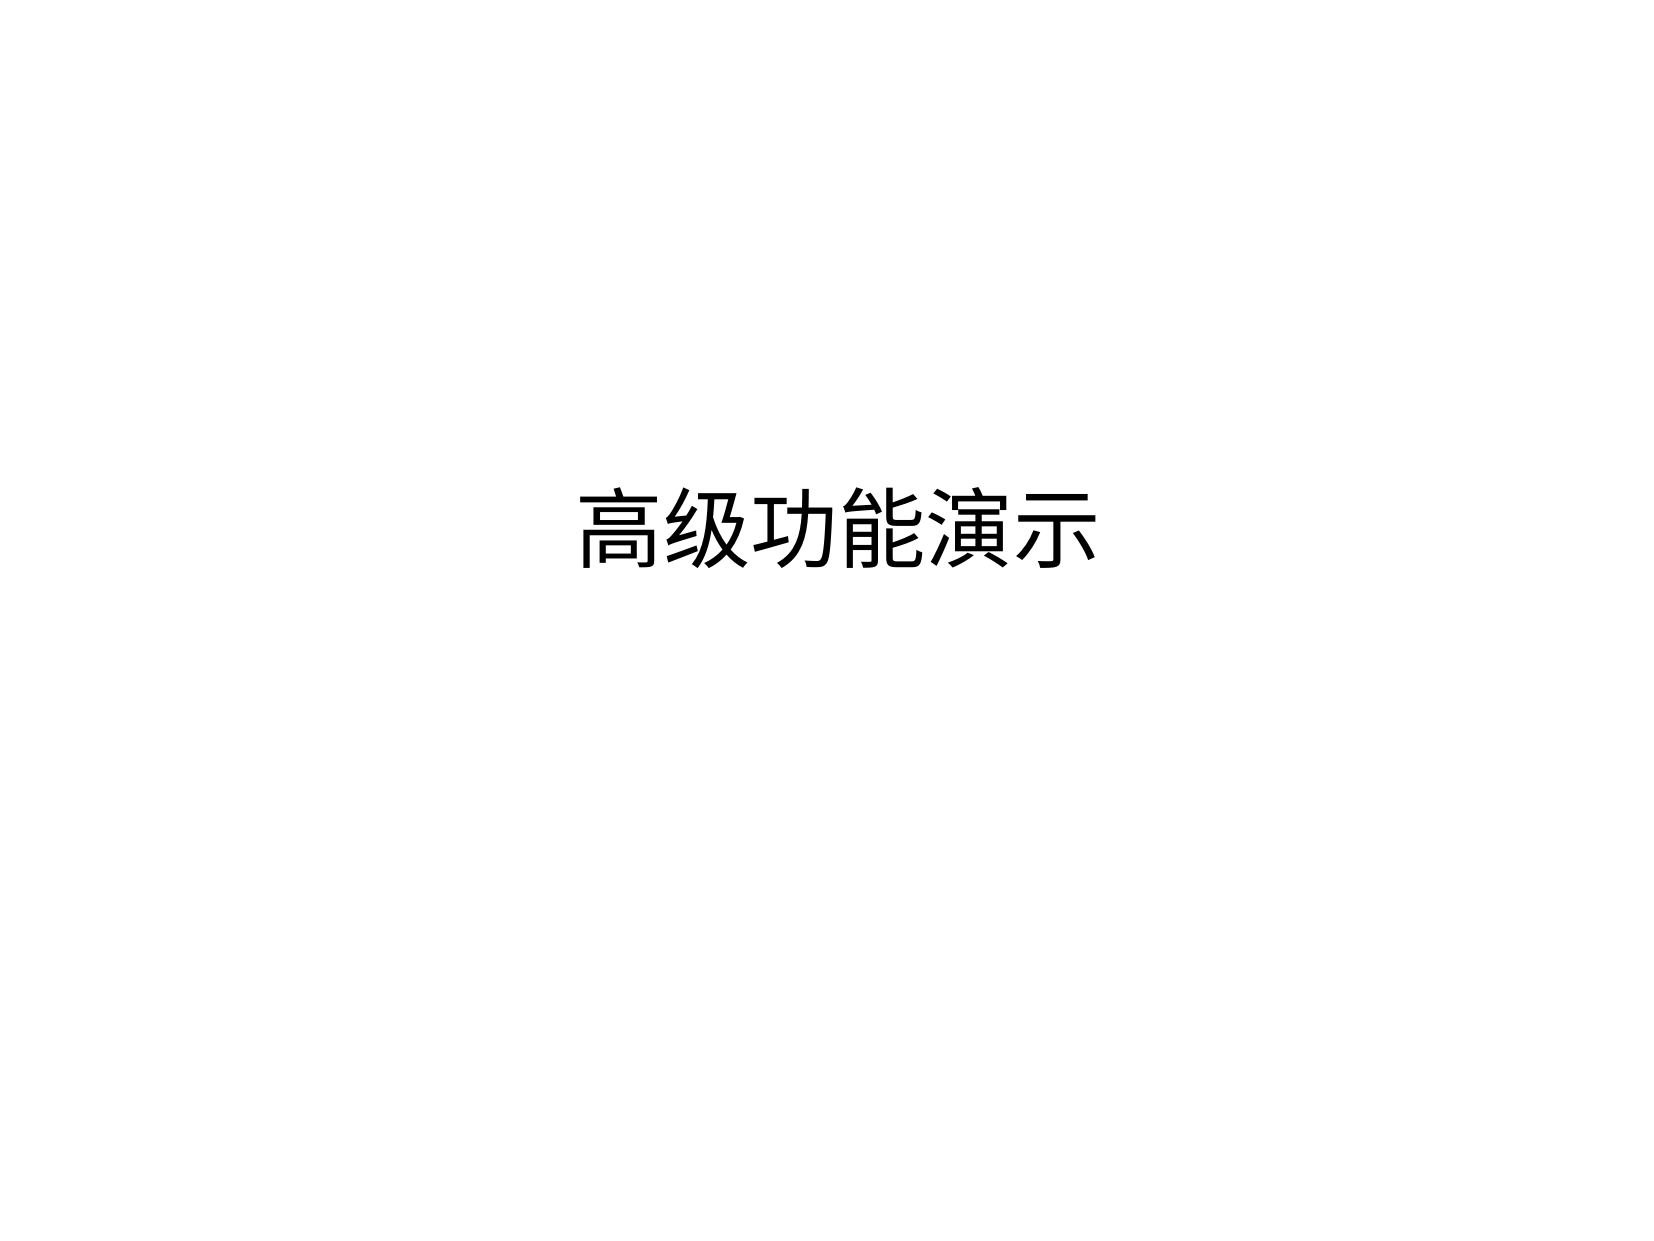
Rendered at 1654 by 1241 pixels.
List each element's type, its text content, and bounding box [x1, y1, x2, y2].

text_box 高级功能演示 [561, 474, 1116, 591]
